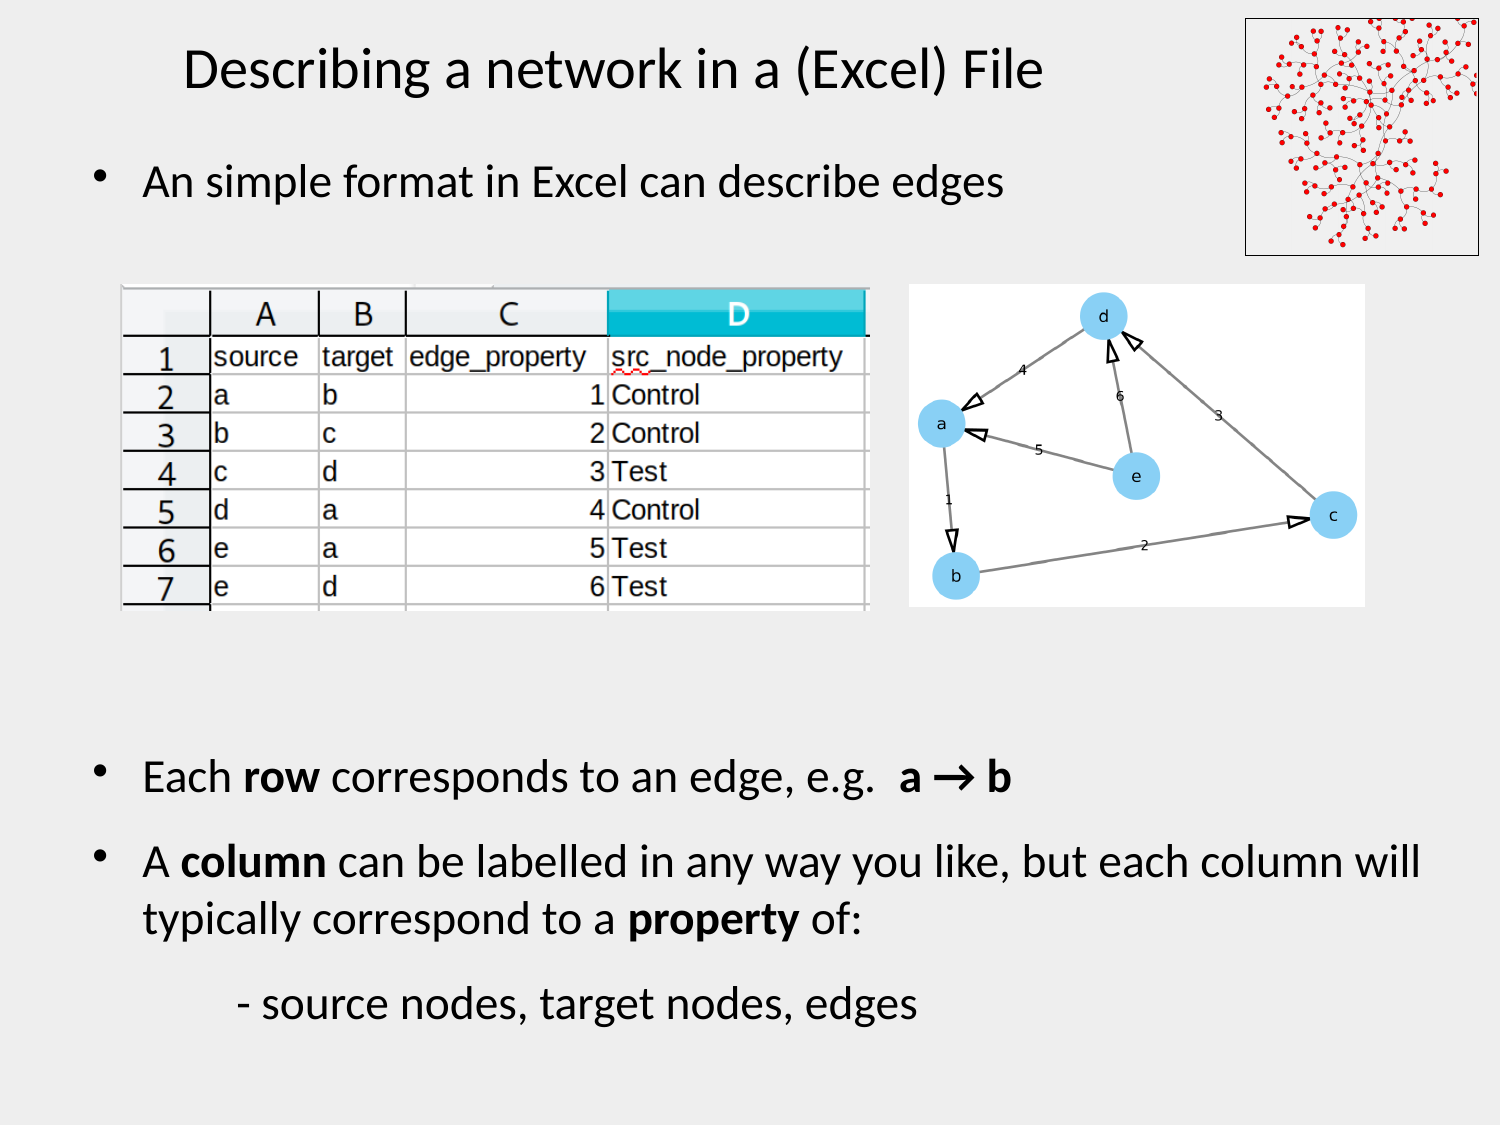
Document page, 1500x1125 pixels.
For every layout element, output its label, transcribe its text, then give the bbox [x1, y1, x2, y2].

picture [120, 284, 870, 611]
picture [1246, 19, 1478, 255]
text_box Describing a network in a (Excel) File [0, 29, 1290, 100]
picture [909, 284, 1365, 607]
text_box An simple format in Excel can describe edges Each row corresponds to an edge, e.g. a → b A column can be labelled in any way you like, but each column will typically correspond to a property of: - source nodes, target nodes, edges [74, 149, 1455, 1035]
